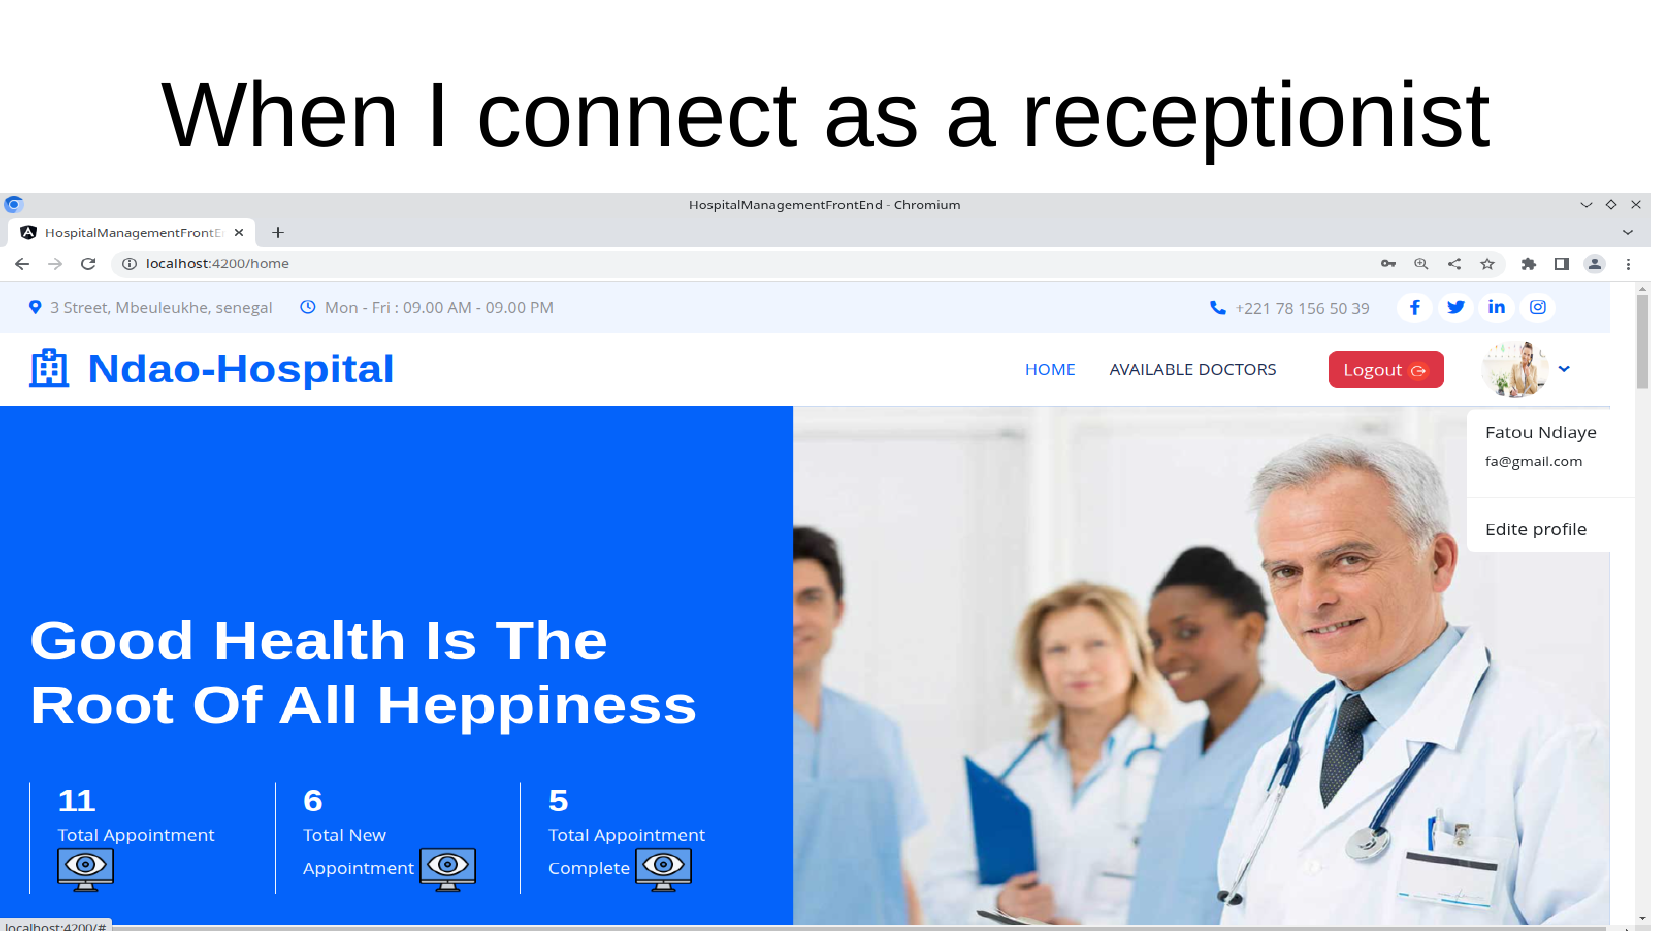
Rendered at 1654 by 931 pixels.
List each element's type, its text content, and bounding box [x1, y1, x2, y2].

title When I connect as a receptionist [82, 37, 1571, 192]
picture [0, 192, 1651, 931]
